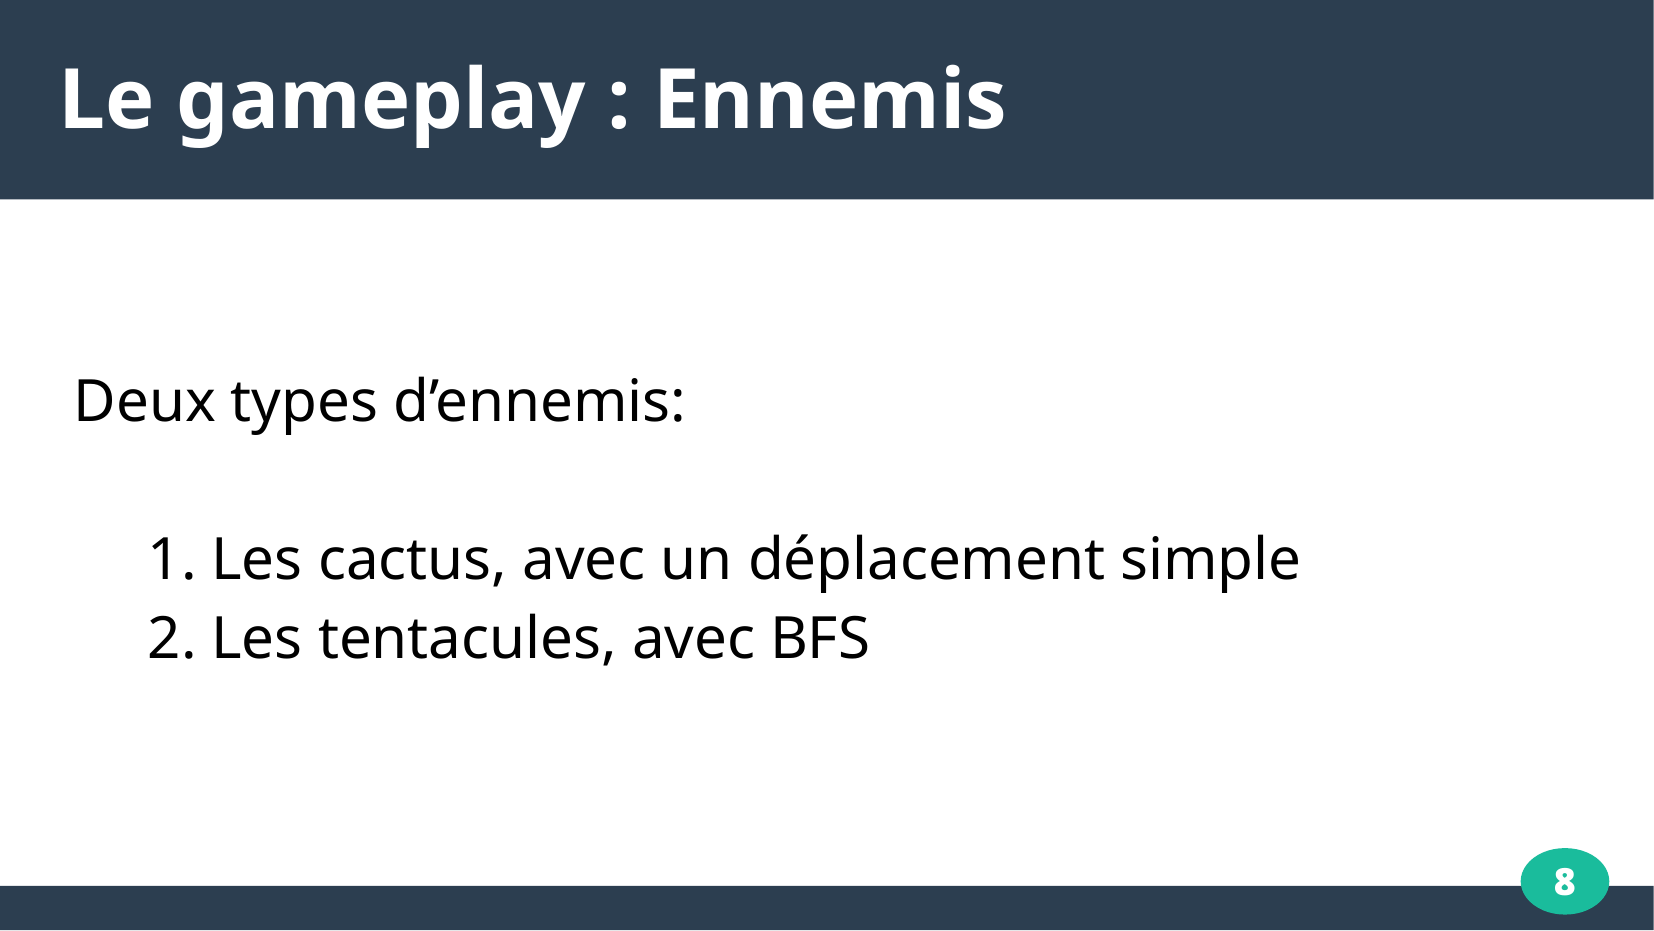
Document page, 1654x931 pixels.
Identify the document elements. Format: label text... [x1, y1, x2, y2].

text_box Le gameplay : Ennemis [59, 48, 1536, 144]
text_box Deux types d’ennemis: 1. Les cactus, avec un déplacement simple 2. Les tentacules, avec BFS [59, 351, 1435, 931]
